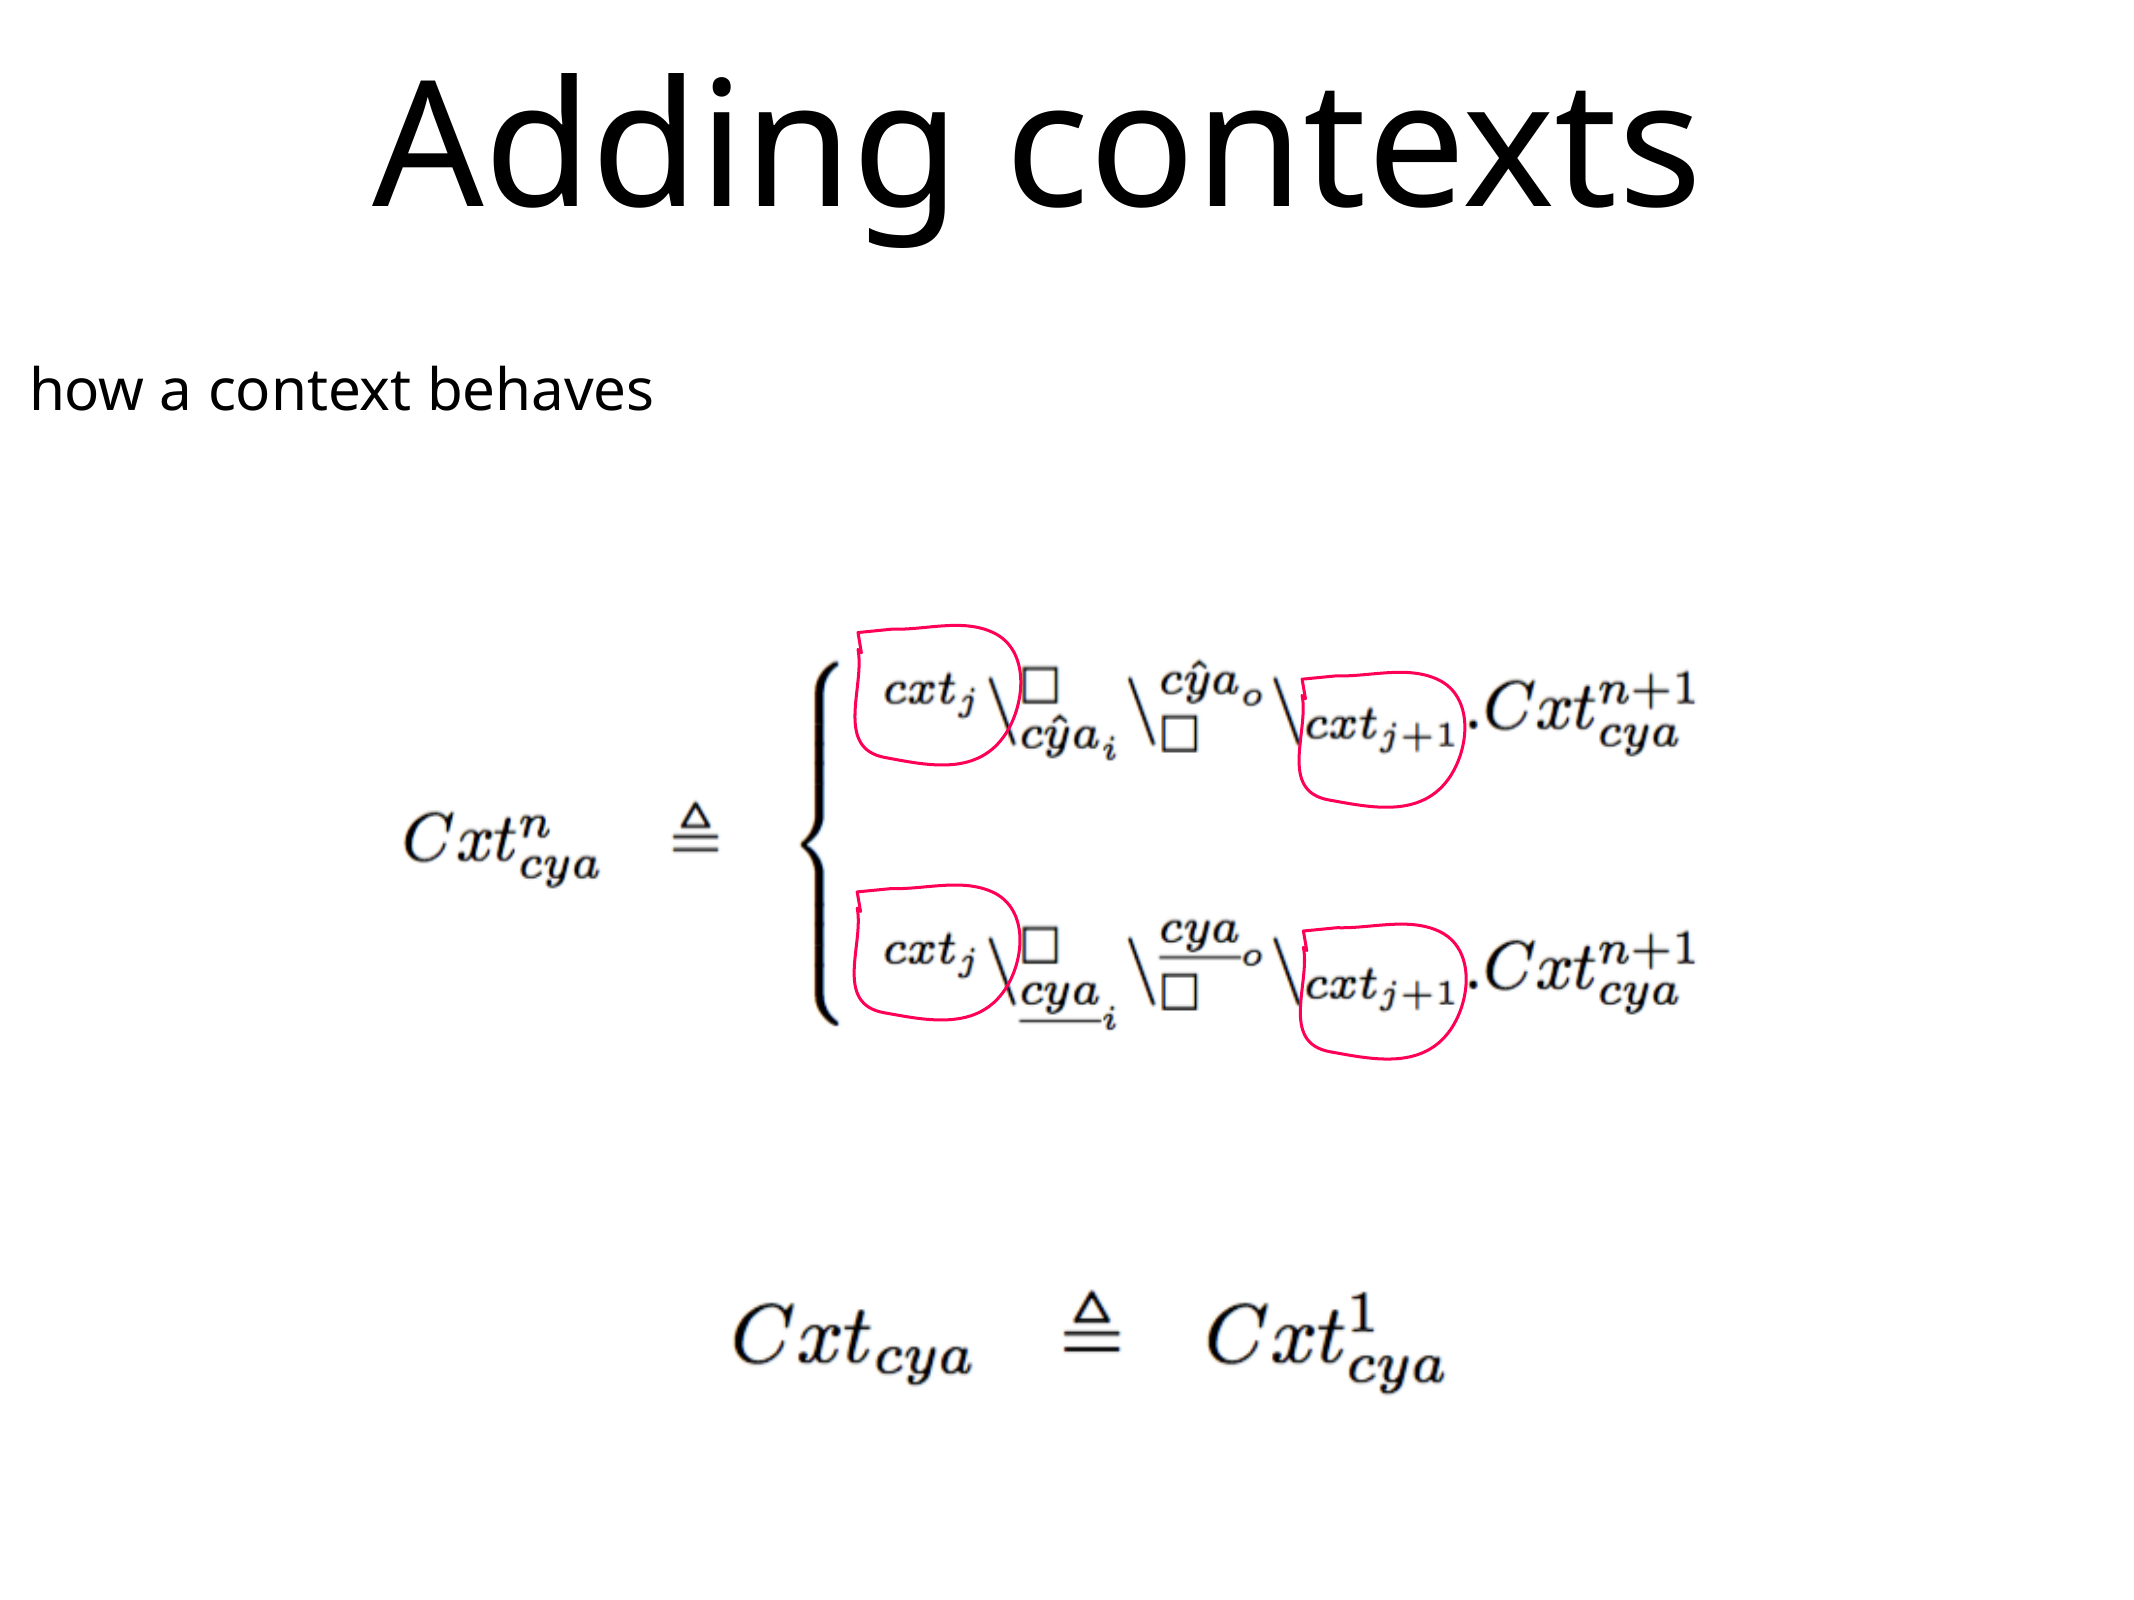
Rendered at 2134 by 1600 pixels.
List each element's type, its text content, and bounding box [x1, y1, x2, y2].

picture [705, 1251, 1486, 1456]
title Adding contexts [84, 23, 1991, 424]
text_box how a context behaves [21, 344, 663, 430]
picture [389, 621, 1722, 1069]
